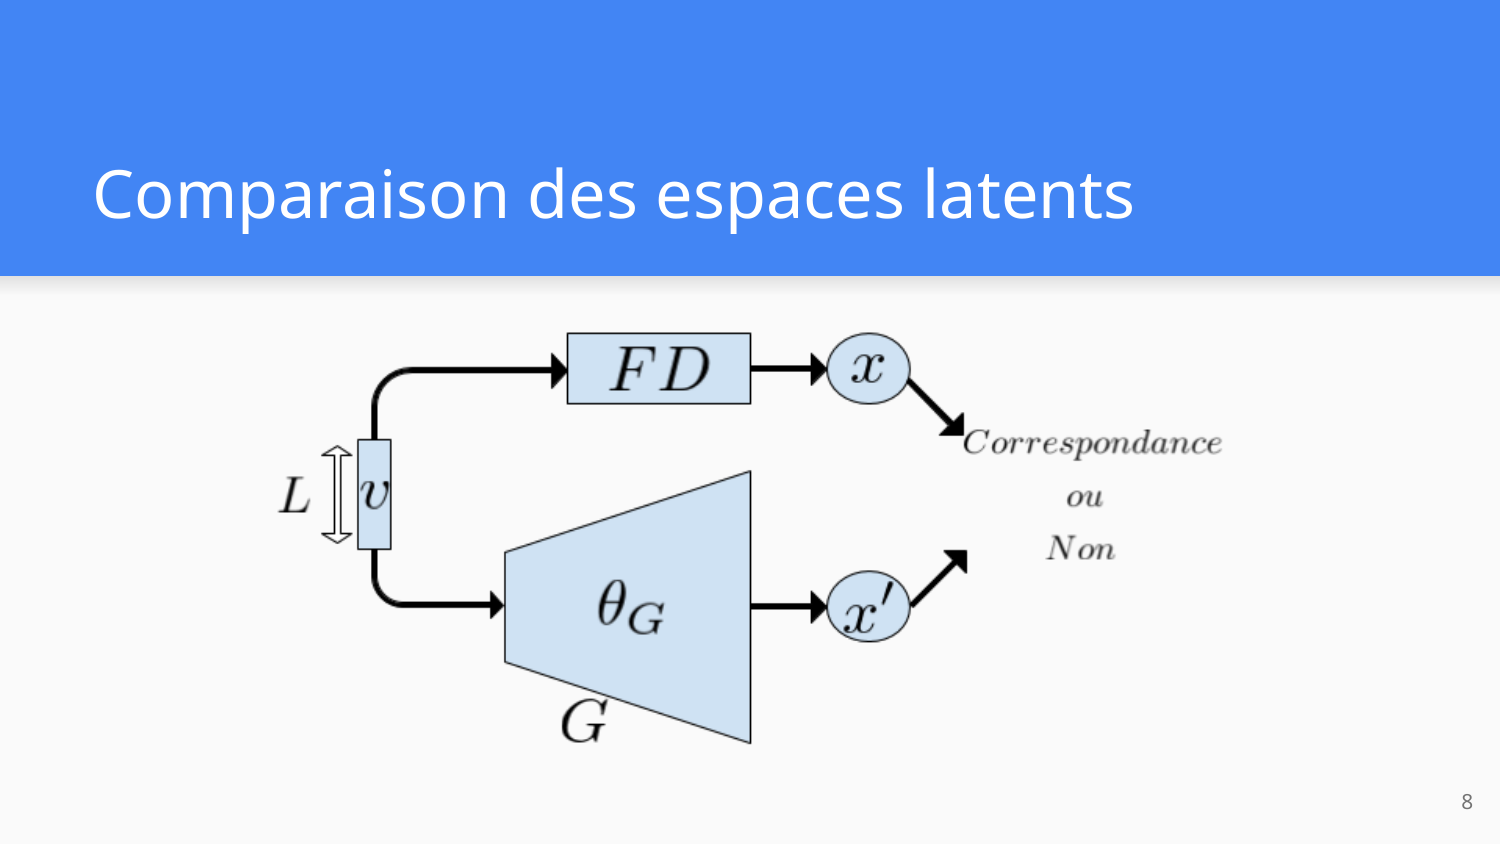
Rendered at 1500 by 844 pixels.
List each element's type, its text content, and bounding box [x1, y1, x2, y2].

picture [273, 325, 1227, 749]
slide_number <number> [1398, 770, 1489, 835]
title Comparaison des espaces latents [77, 121, 1427, 248]
